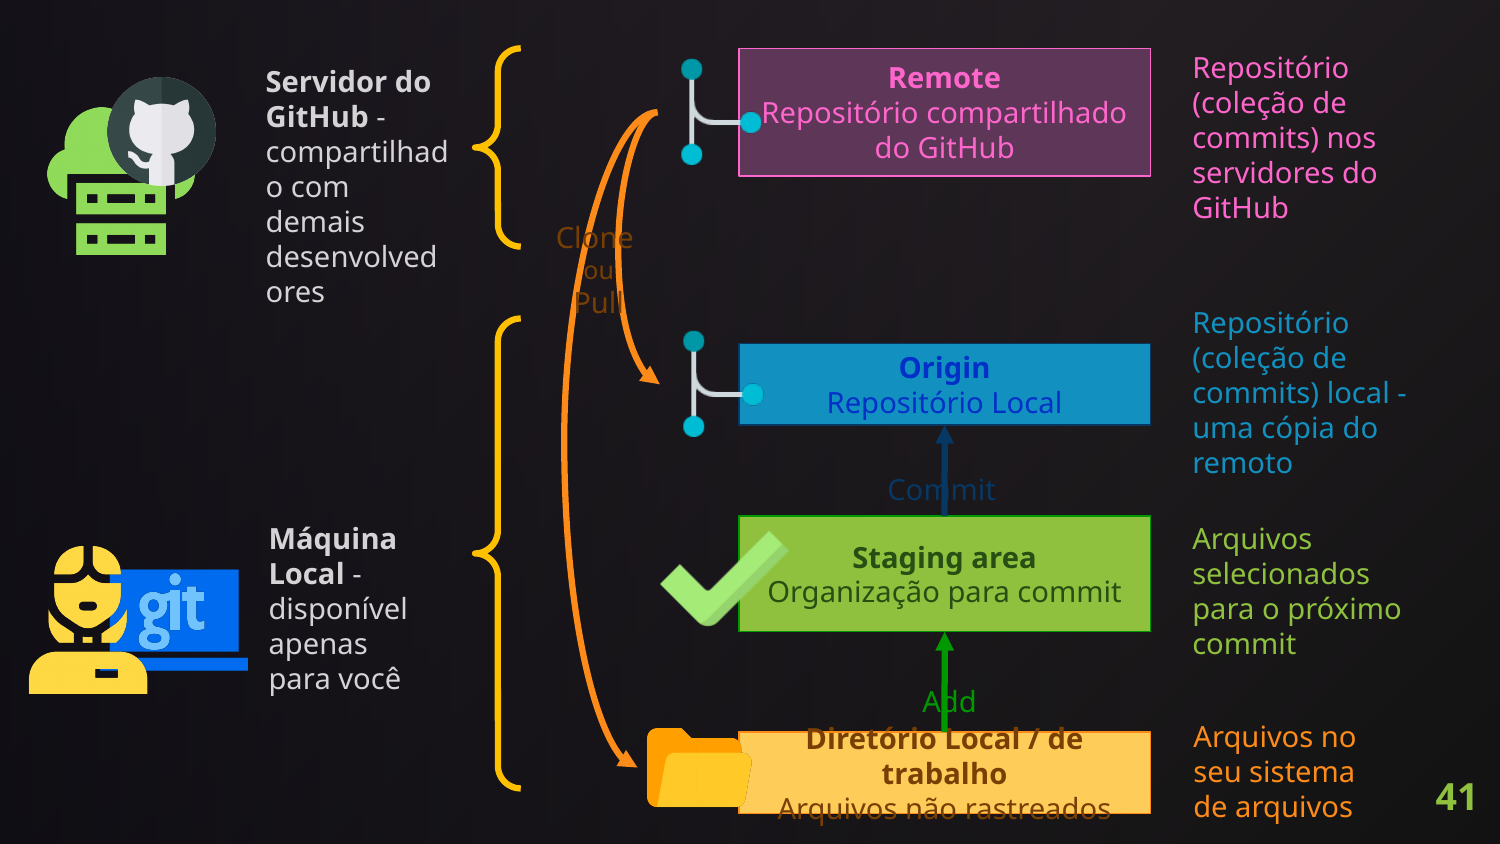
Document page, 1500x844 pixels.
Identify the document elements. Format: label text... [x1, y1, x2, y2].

text_box Máquina Local - disponível apenas para você [253, 505, 450, 704]
text_box Repositório (coleção de commits) nos servidores do GitHub [1177, 34, 1475, 126]
slide_number <number> [1407, 752, 1494, 844]
text_box Arquivos selecionados para o próximo commit [1177, 505, 1447, 597]
text_box Clone ou Pull [539, 204, 658, 326]
text_box Remote Repositório compartilhado do GitHub [786, 48, 1151, 176]
text_box Staging area Organização para commit [789, 515, 1151, 632]
picture [657, 48, 786, 176]
picture [14, 546, 248, 694]
picture [47, 77, 216, 255]
picture [637, 708, 756, 827]
text_box Diretório Local / de trabalho Arquivos não rastreados [756, 732, 1151, 814]
text_box Add [890, 659, 1009, 742]
picture [659, 320, 788, 449]
text_box Servidor do GitHub - compartilhado com demais desenvolvedores [250, 48, 469, 278]
picture [660, 514, 789, 643]
text_box Repositório (coleção de commits) local - uma cópia do remoto [1177, 289, 1463, 479]
text_box Arquivos no seu sistema de arquivos [1178, 703, 1380, 832]
text_box Commit [861, 447, 1022, 529]
text_box Origin Repositório Local [788, 343, 1151, 425]
